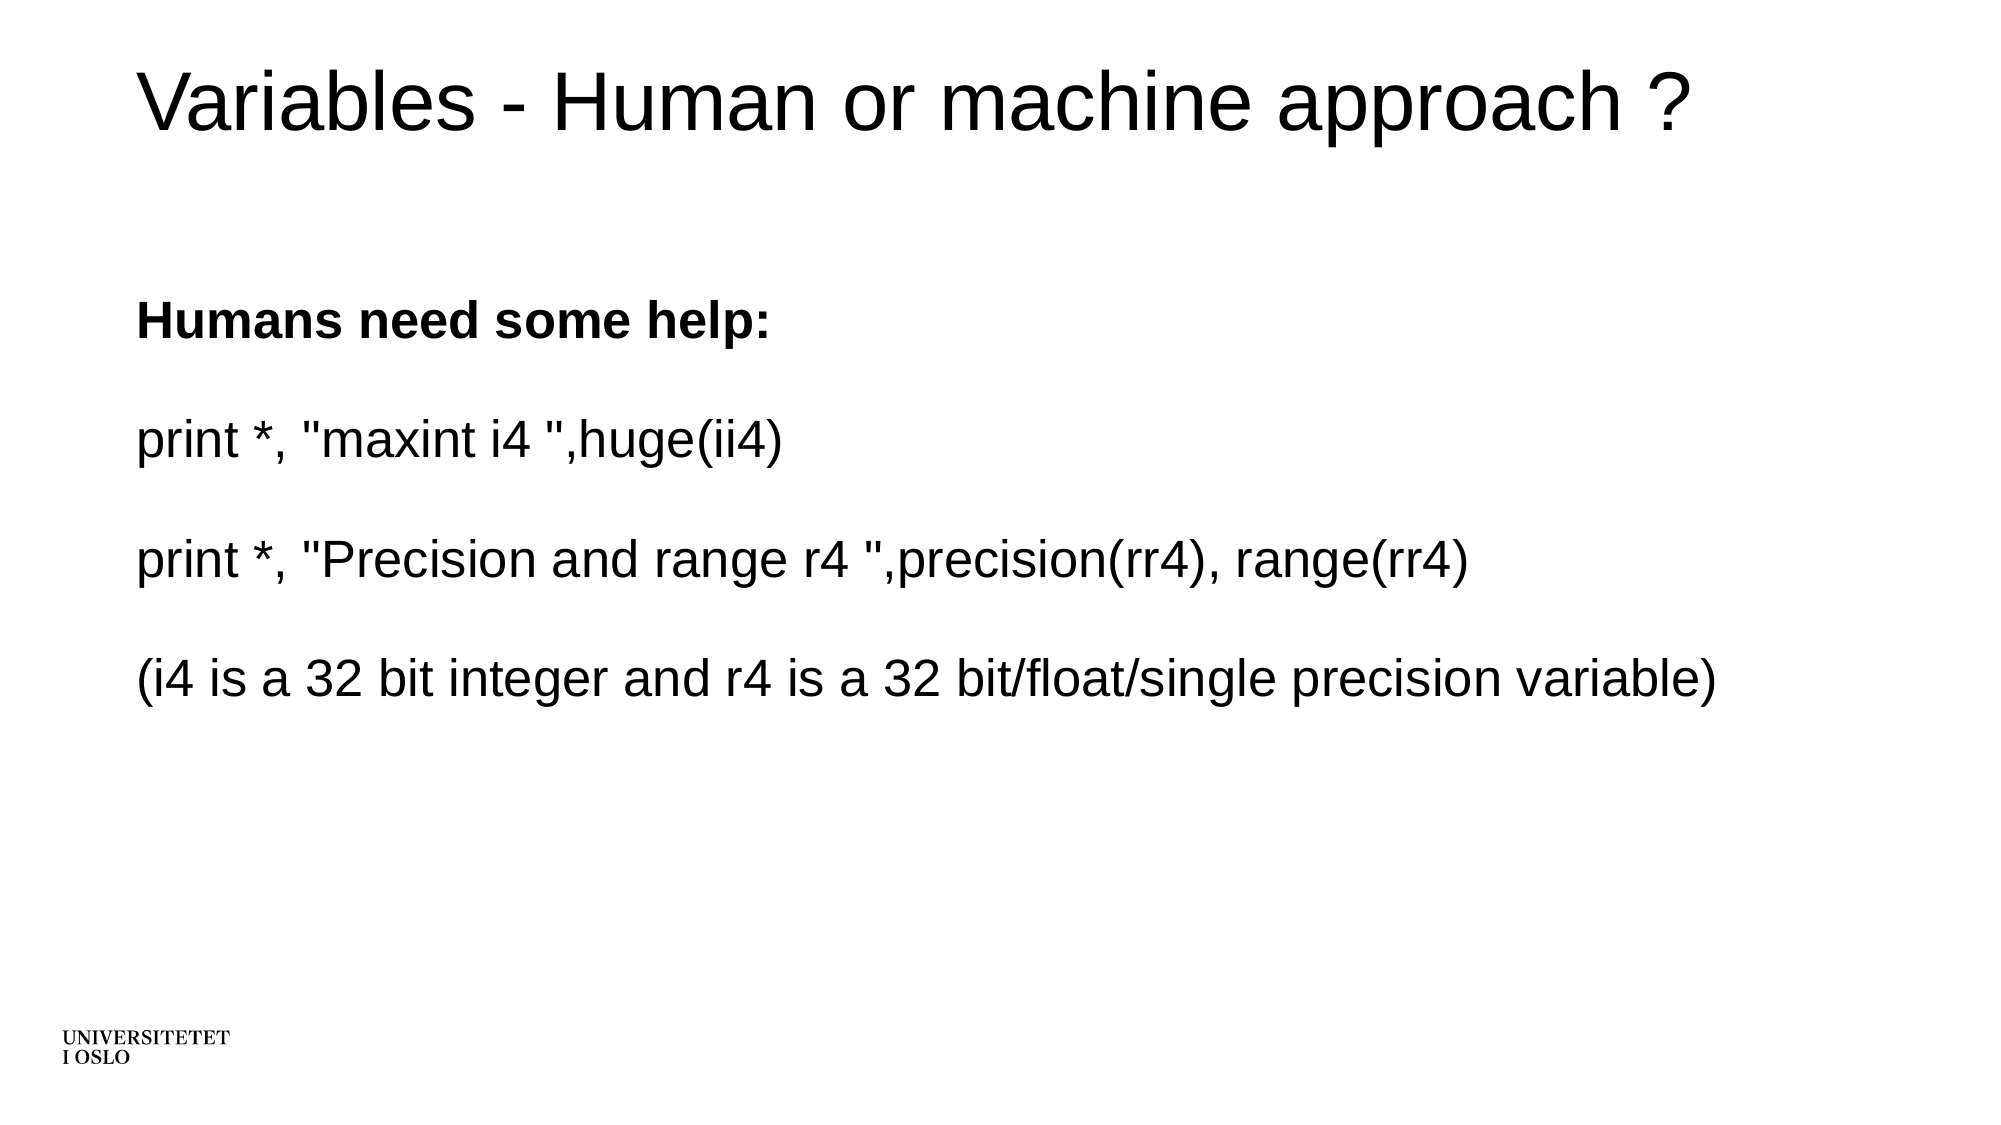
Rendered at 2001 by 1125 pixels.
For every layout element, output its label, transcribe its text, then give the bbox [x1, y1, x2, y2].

list Humans need some help: print *, "maxint i4 ",huge(ii4) print *, "Precision and range r4 ",precision(rr4), range(rr4) (i4 is a 32 bit integer and r4 is a 32 bit/float/single precision variable) [136, 290, 1862, 1078]
title Variables - Human or machine approach ? [136, 47, 1862, 259]
picture [62, 1030, 136, 1064]
